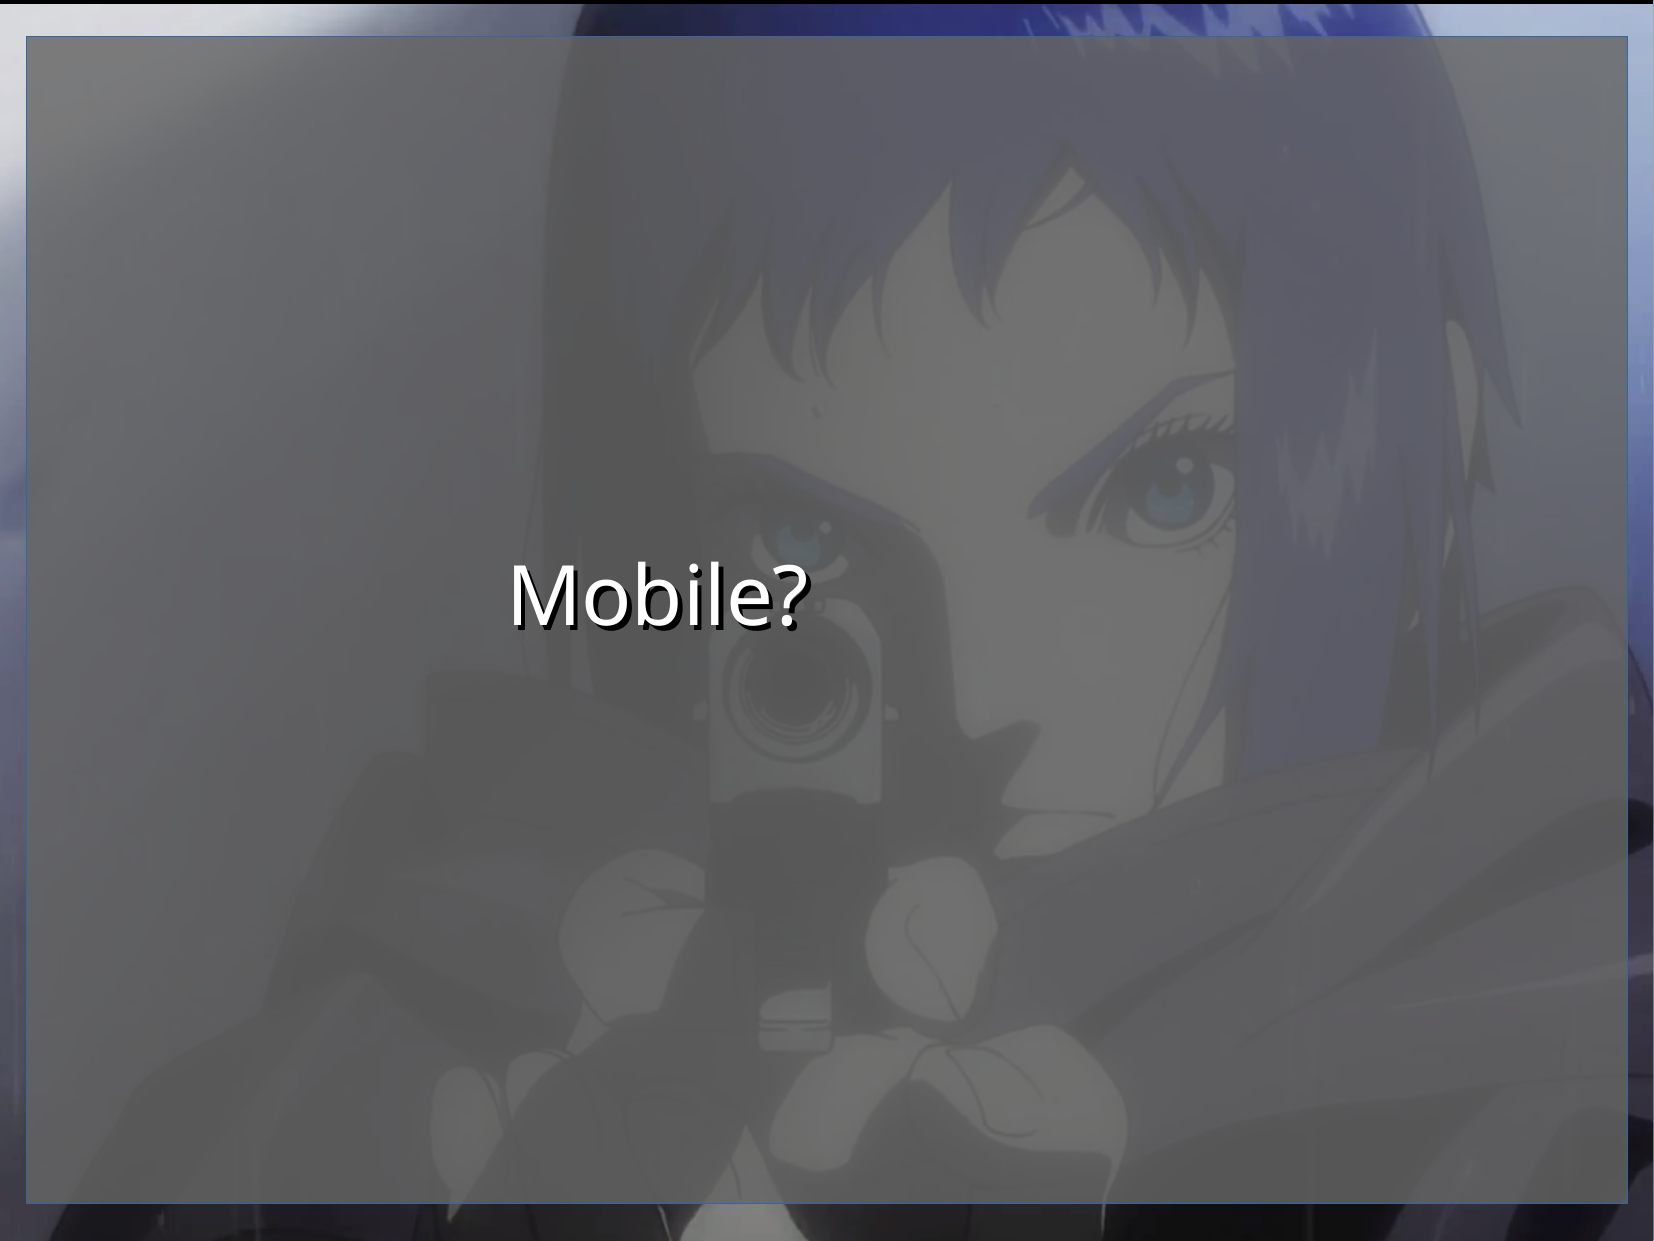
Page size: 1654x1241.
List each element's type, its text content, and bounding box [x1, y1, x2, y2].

text_box Mobile? [491, 529, 1162, 711]
picture [0, 4, 1654, 1241]
text_box [26, 36, 1628, 1204]
